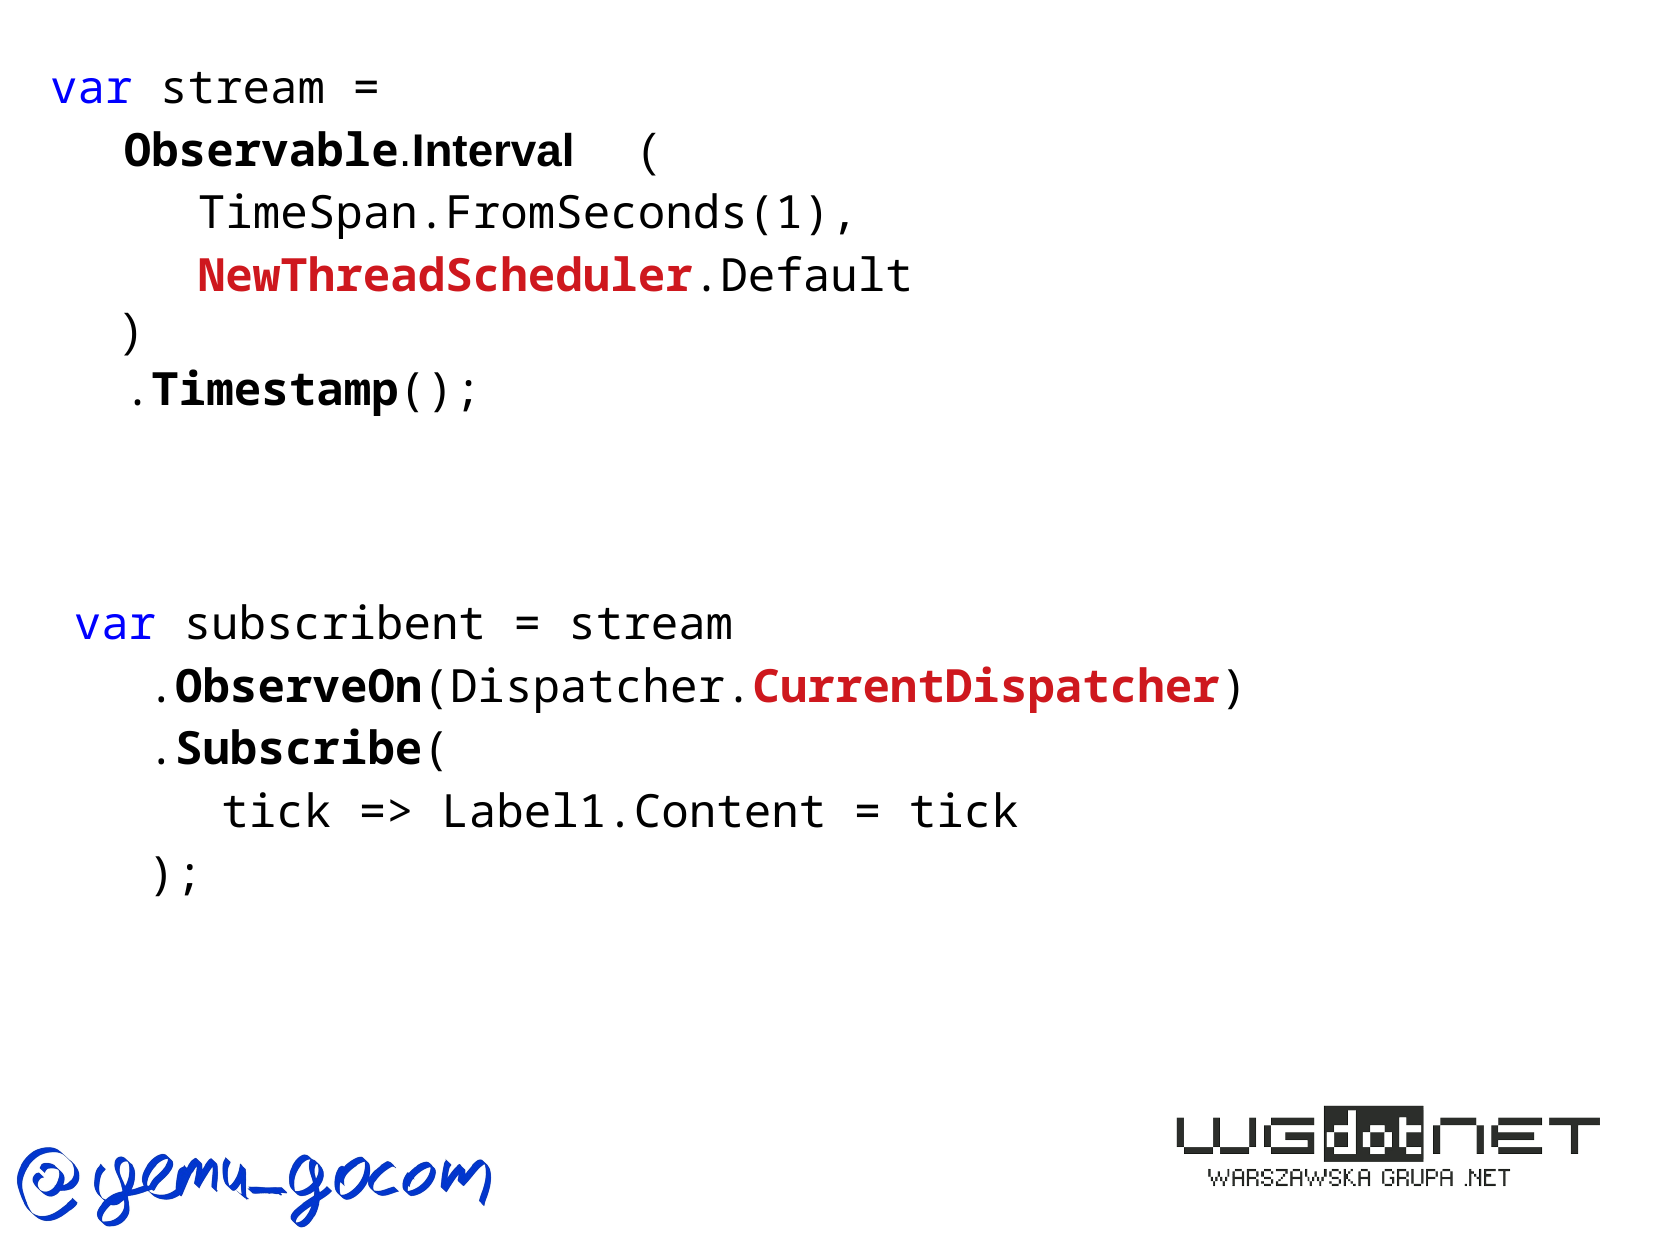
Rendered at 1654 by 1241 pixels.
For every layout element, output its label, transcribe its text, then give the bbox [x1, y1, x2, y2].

picture [11, 1129, 497, 1241]
picture [1169, 1103, 1603, 1193]
text_box var subscribent = stream .ObserveOn(Dispatcher.CurrentDispatcher) .Subscribe( tick => Label1.Content = tick ); [59, 583, 1595, 981]
text_box var stream = Observable.Interval ( TimeSpan.FromSeconds(1), NewThreadScheduler.Default ) .Timestamp(); [35, 47, 1619, 396]
